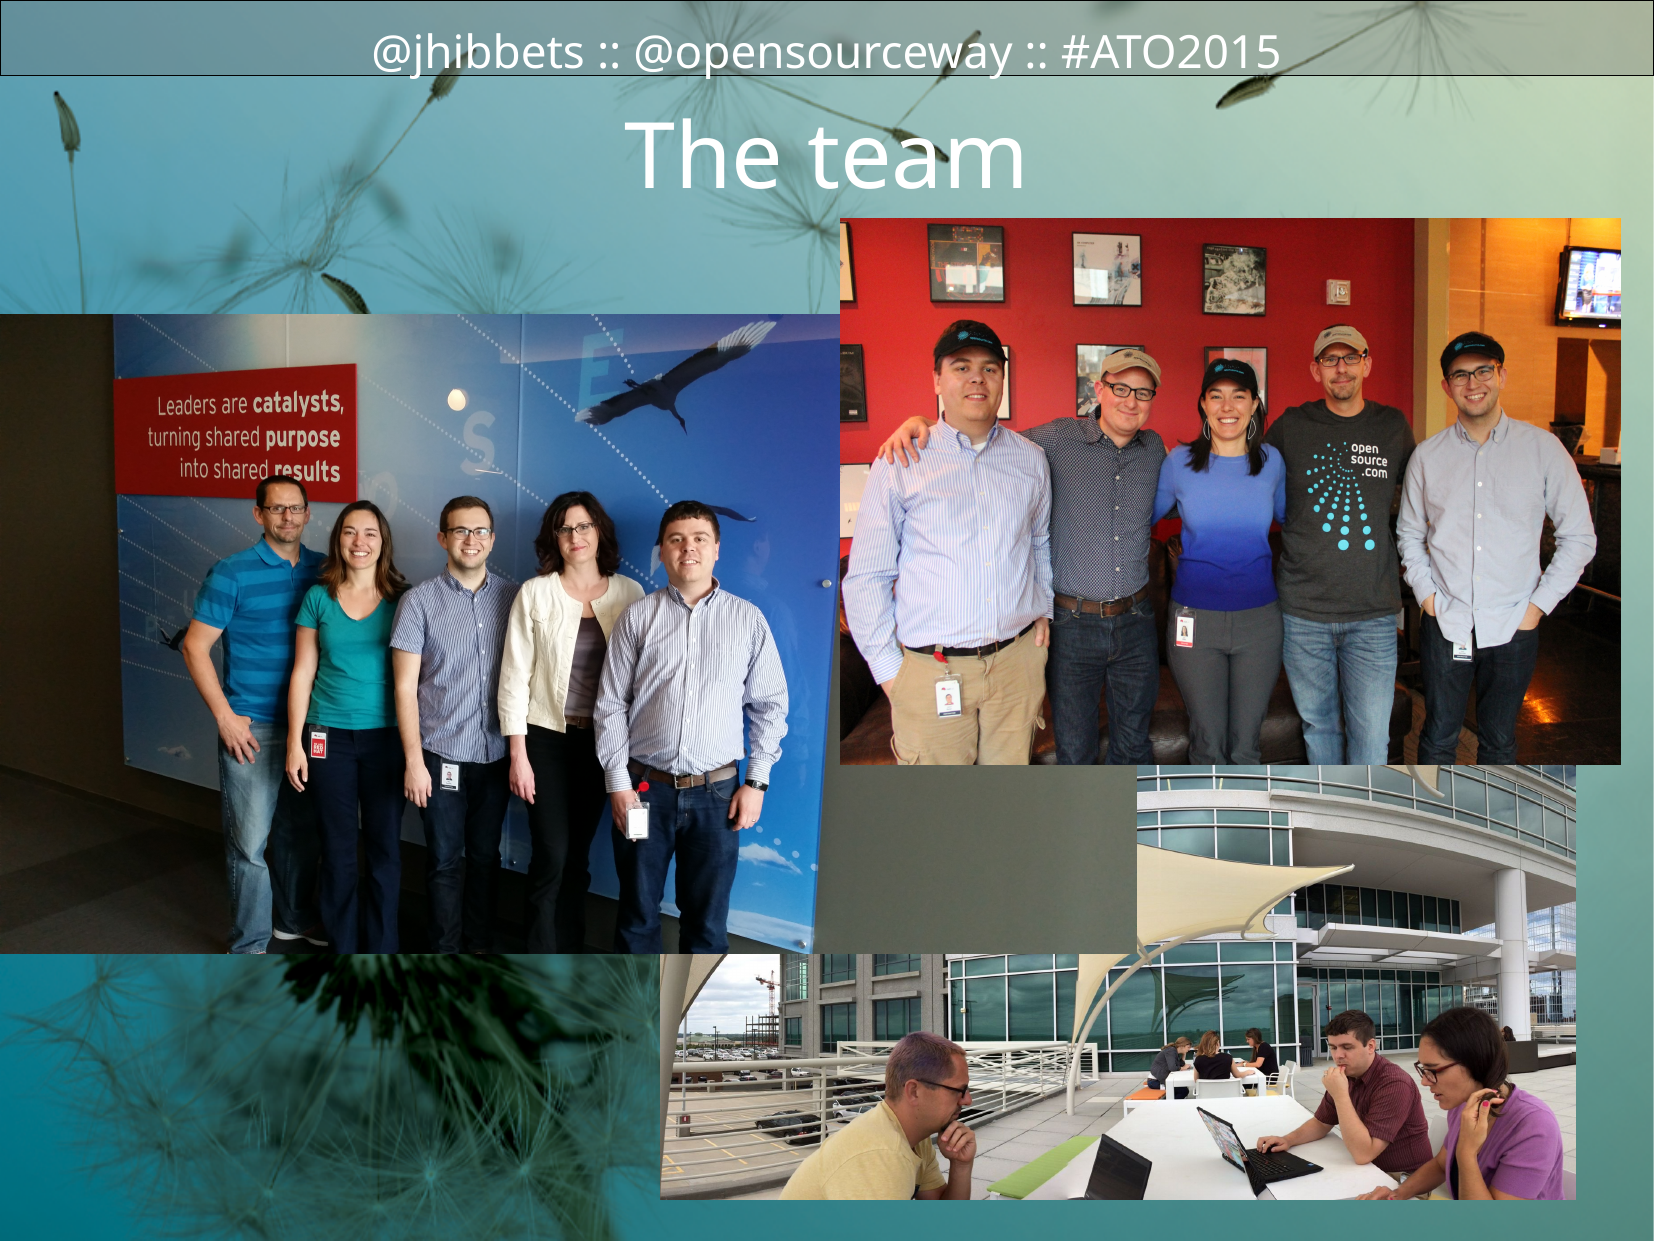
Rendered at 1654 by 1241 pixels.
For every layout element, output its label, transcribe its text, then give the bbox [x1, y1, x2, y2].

title The team [82, 49, 1571, 257]
picture [0, 76, 1654, 1241]
